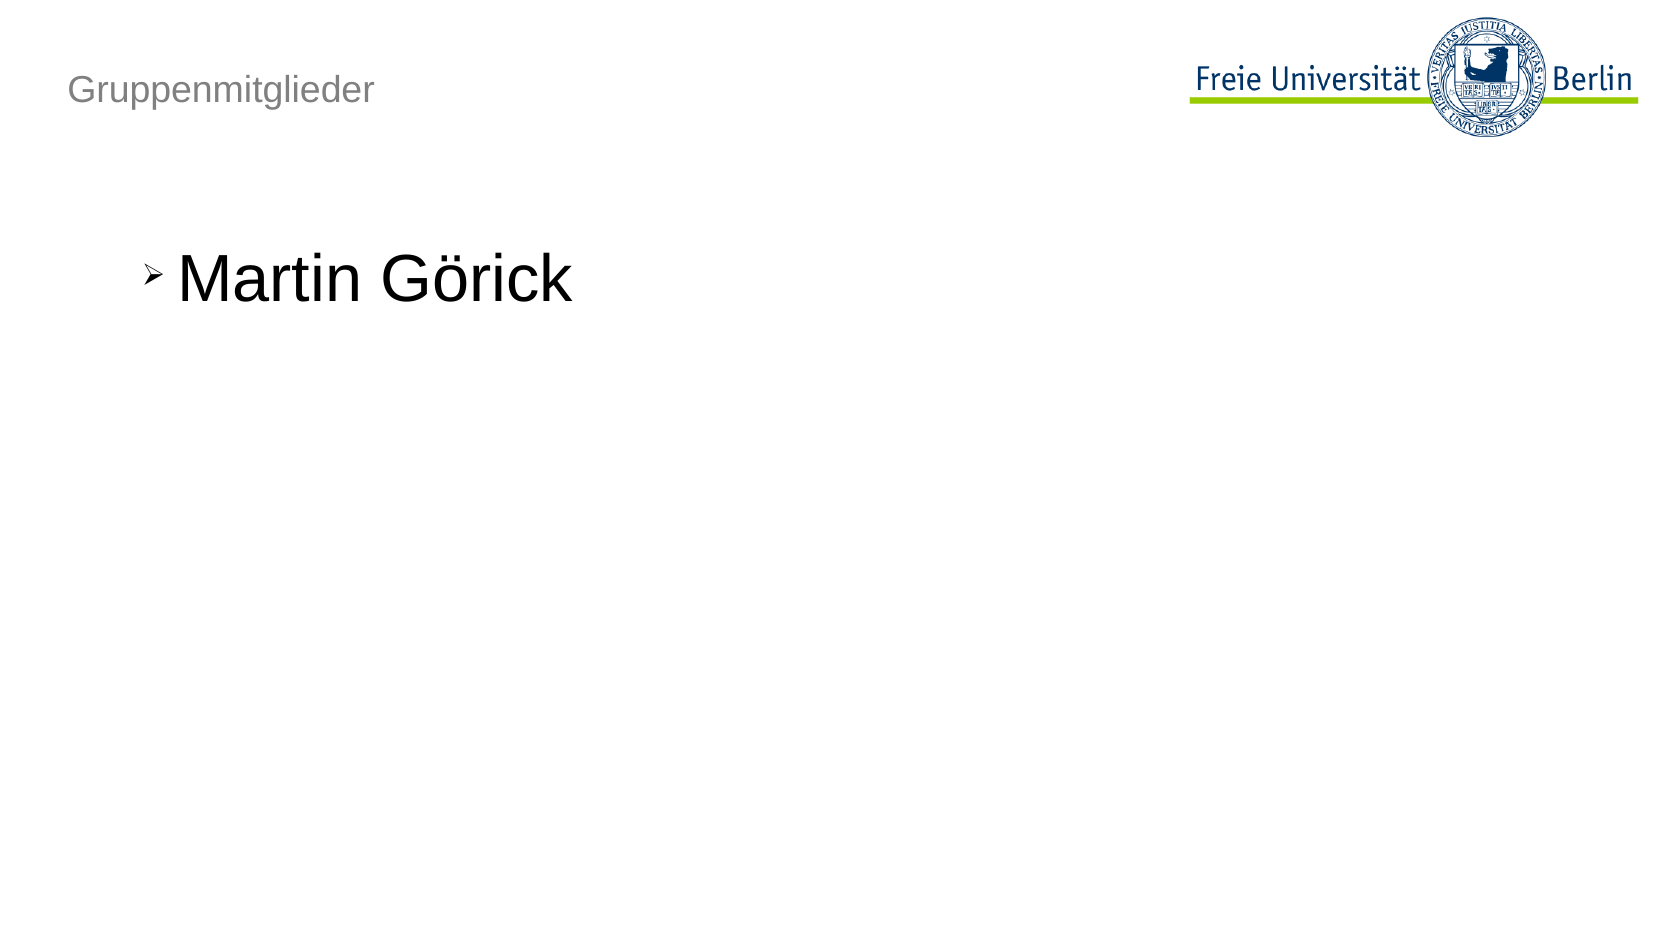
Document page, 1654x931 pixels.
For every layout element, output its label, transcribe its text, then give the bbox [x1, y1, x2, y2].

text_box Gruppenmitglieder [52, 61, 390, 119]
picture [1185, 11, 1642, 142]
text_box Martin Görick [127, 233, 590, 398]
